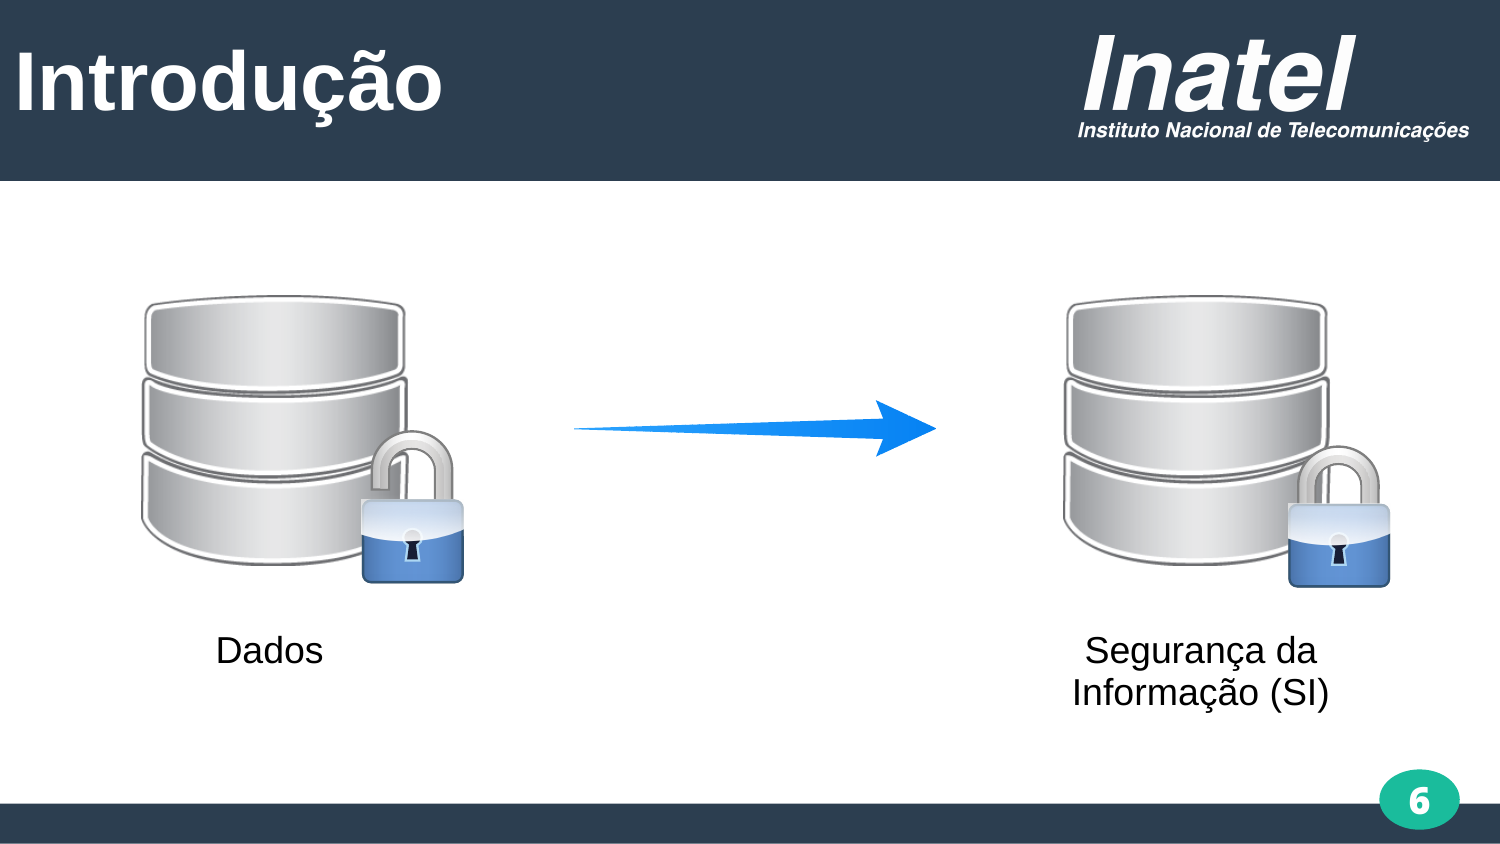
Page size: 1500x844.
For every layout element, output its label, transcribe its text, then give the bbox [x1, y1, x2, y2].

picture [141, 295, 518, 638]
picture [566, 396, 944, 461]
picture [1063, 295, 1418, 603]
picture [1078, 35, 1469, 142]
text_box Introdução [0, 27, 1063, 136]
text_box Dados [200, 622, 339, 680]
text_box Segurança da Informação (SI) [1057, 622, 1346, 722]
